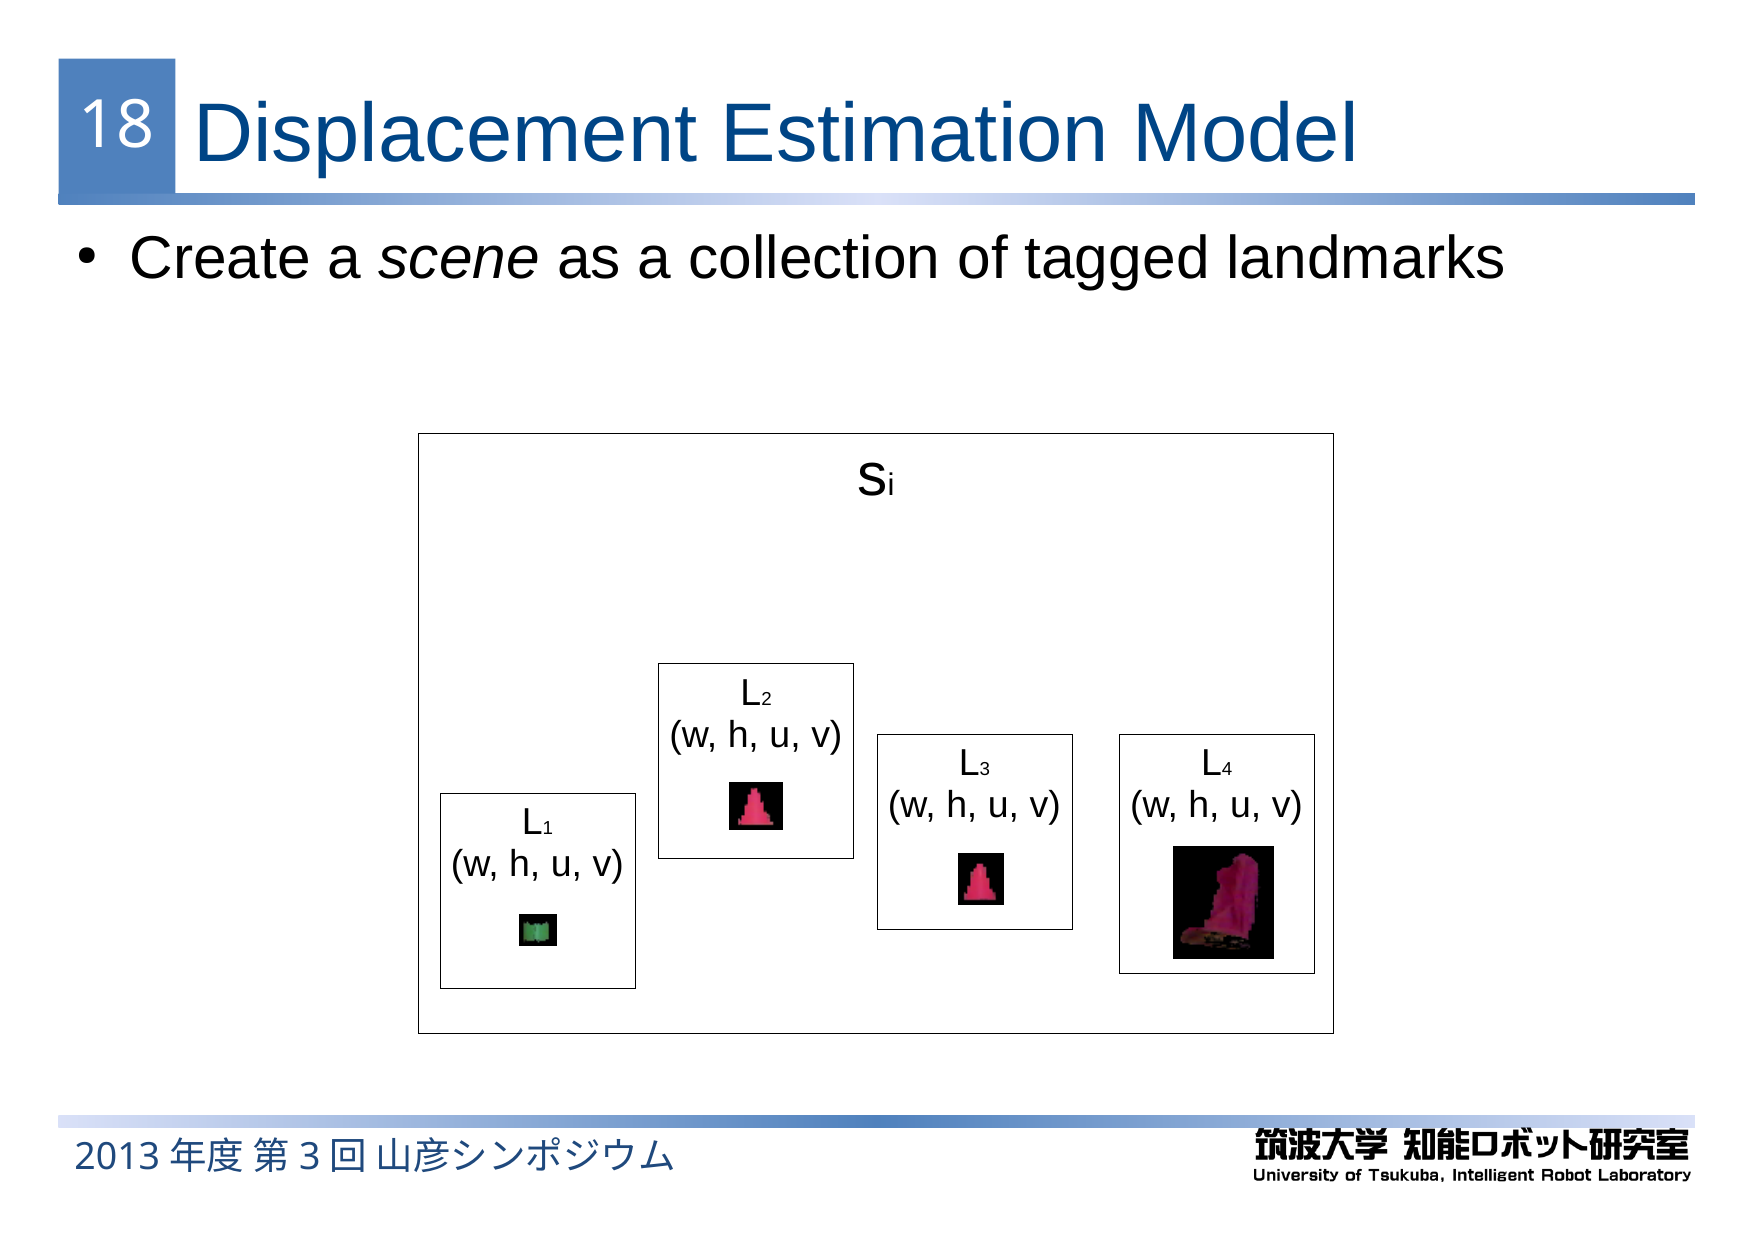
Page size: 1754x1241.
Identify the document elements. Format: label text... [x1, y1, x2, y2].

title Displacement Estimation Model [193, 61, 1651, 205]
text_box si [418, 433, 1334, 1034]
list Create a scene as a collection of tagged landmarks [58, 223, 1696, 383]
picture [1252, 1127, 1691, 1182]
